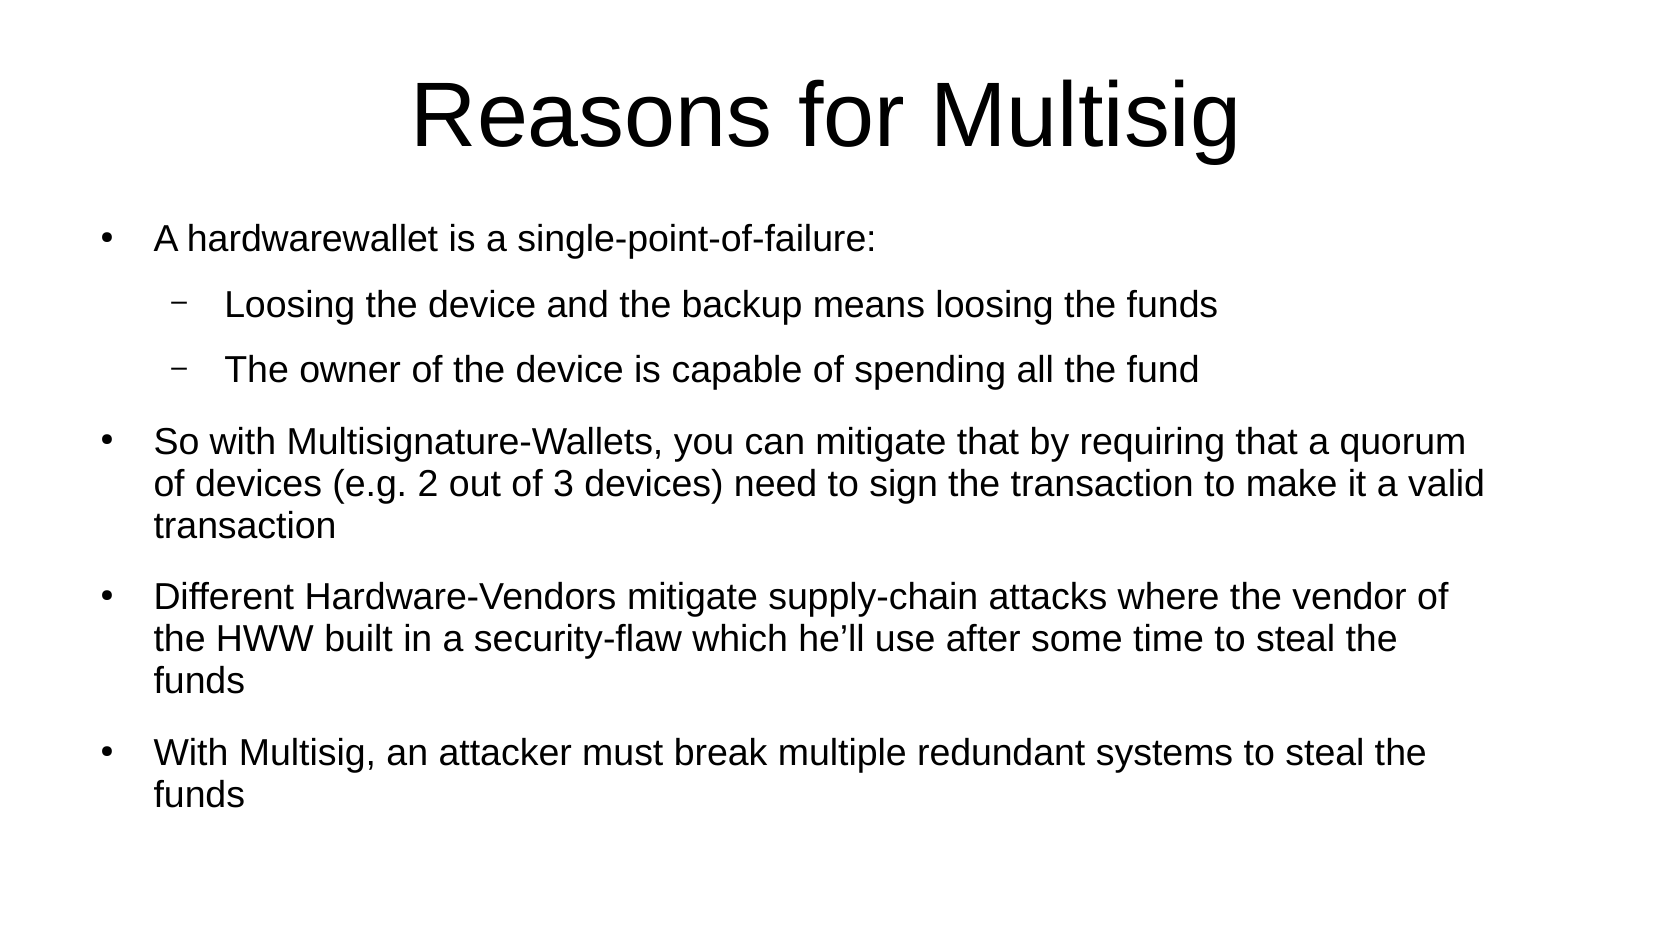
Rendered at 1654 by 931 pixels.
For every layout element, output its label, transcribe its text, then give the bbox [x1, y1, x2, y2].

list A hardwarewallet is a single-point-of-failure: Loosing the device and the backup means loosing the funds The owner of the device is capable of spending all the fund So with Multisignature-Wallets, you can mitigate that by requiring that a quorum of devices (e.g. 2 out of 3 devices) need to sign the transaction to make it a valid transaction Different Hardware-Vendors mitigate supply-chain attacks where the vendor of the HWW built in a security-flaw which he’ll use after some time to steal the funds With Multisig, an attacker must break multiple redundant systems to steal the funds [82, 217, 1501, 841]
title Reasons for Multisig [82, 37, 1571, 193]
